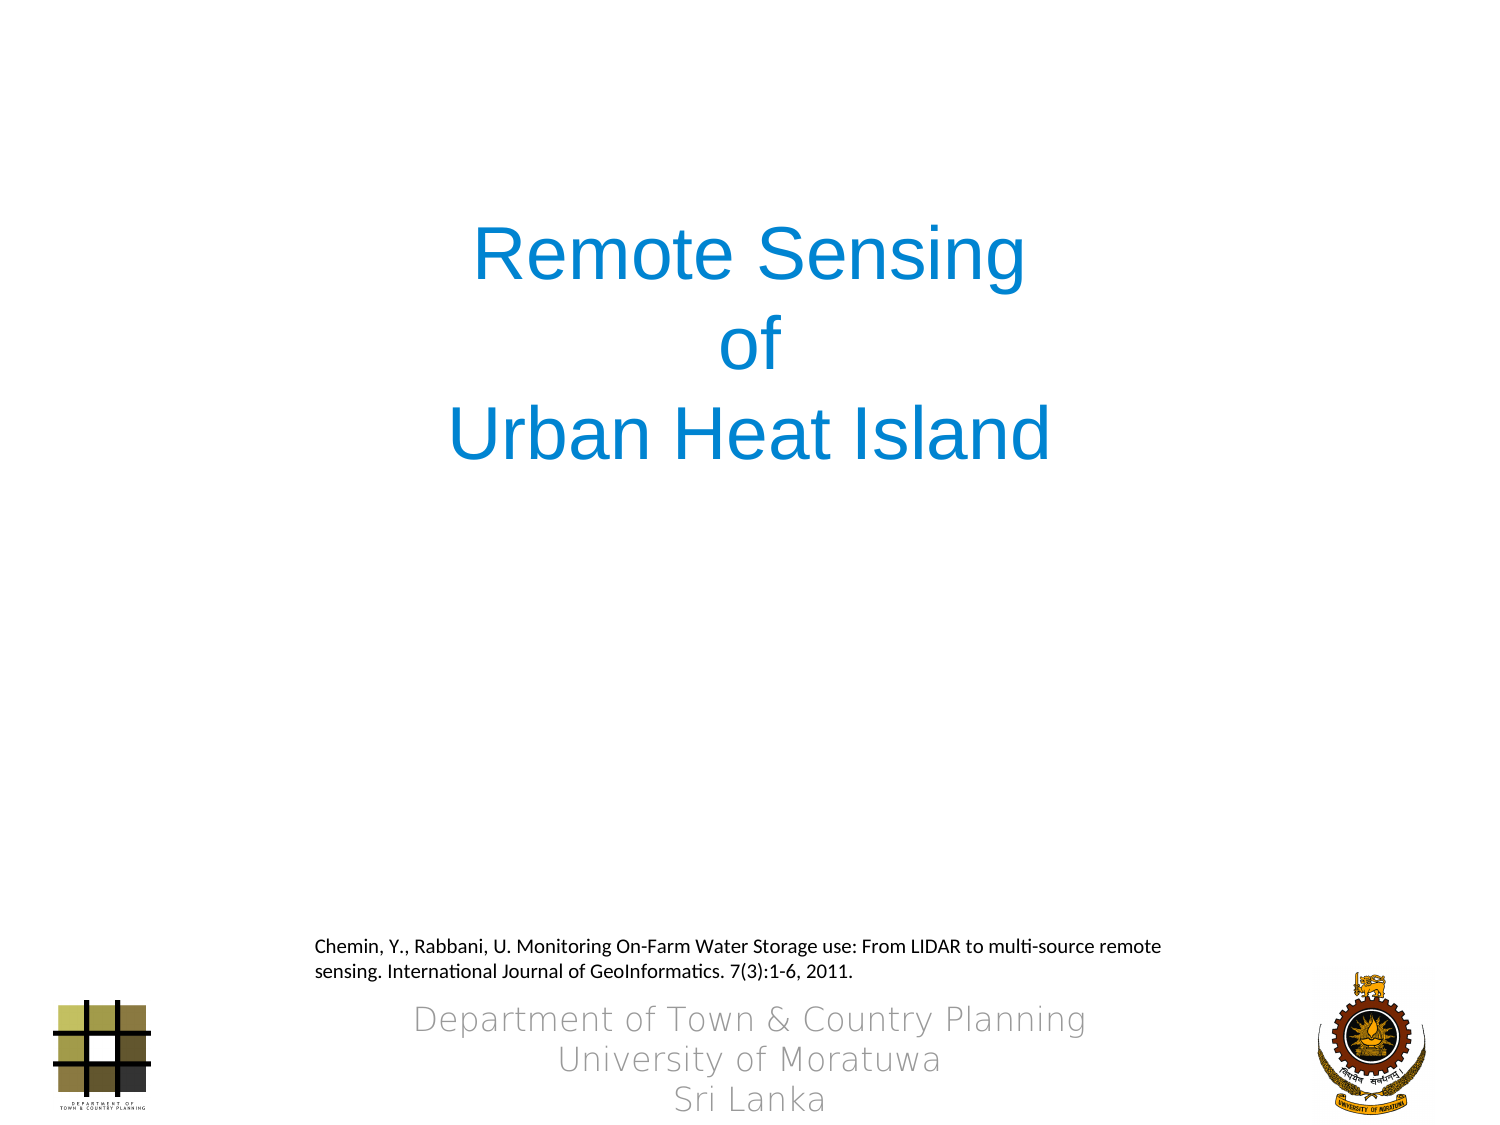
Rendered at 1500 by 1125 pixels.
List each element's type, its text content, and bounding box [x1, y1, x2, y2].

title Remote Sensing of Urban Heat Island [75, 196, 1426, 482]
text_box Chemin, Y., Rabbani, U. Monitoring On-Farm Water Storage use: From LIDAR to multi-source remote sensing. International Journal of GeoInformatics. 7(3):1-6, 2011. [300, 925, 1236, 991]
picture [53, 1000, 151, 1110]
picture [1312, 966, 1435, 1125]
